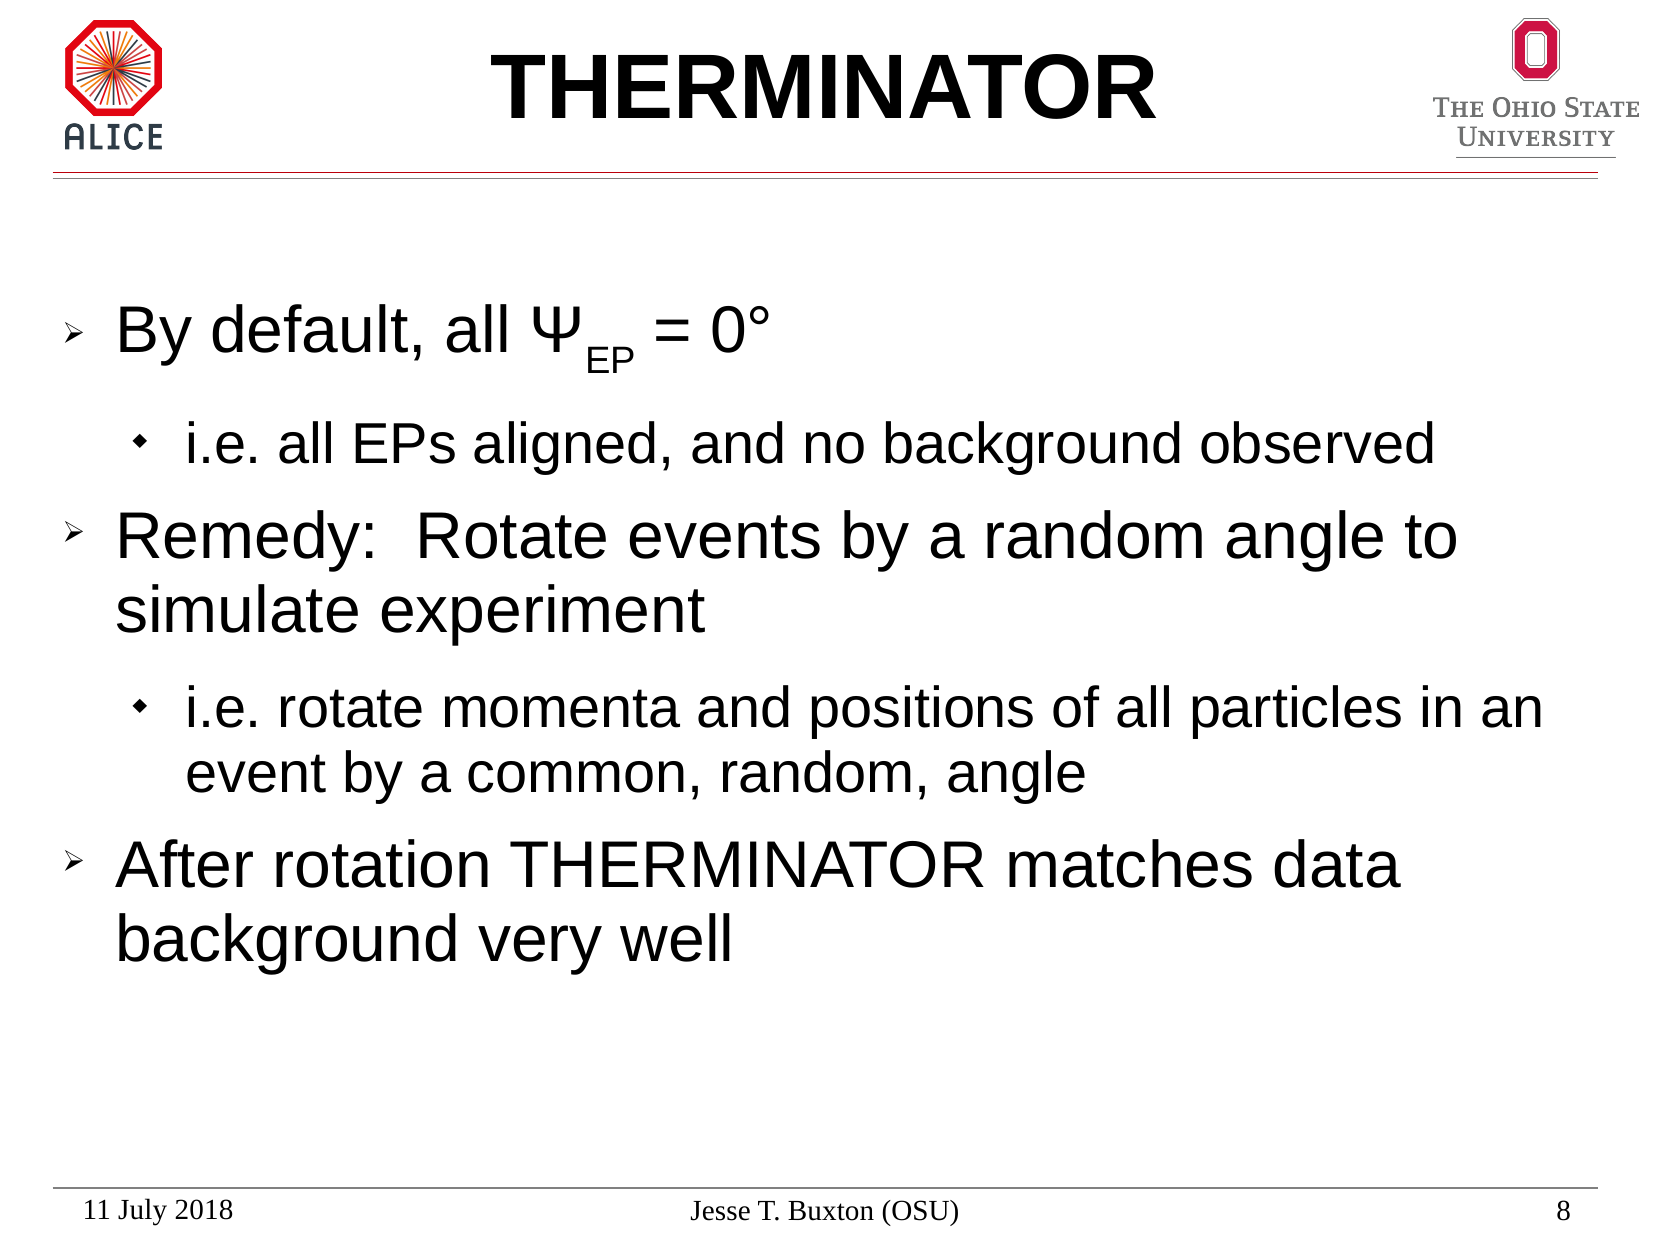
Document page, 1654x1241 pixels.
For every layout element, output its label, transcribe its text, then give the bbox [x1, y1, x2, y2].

picture [1513, 5, 1642, 171]
picture [65, 20, 137, 150]
list By default, all ΨEP = 0° i.e. all EPs aligned, and no background observed Remedy: Rotate events by a random angle to simulate experiment i.e. rotate momenta and positions of all particles in an event by a common, random, angle After rotation THERMINATOR matches data background very well [45, 292, 1606, 983]
title THERMINATOR [137, 1, 1513, 172]
